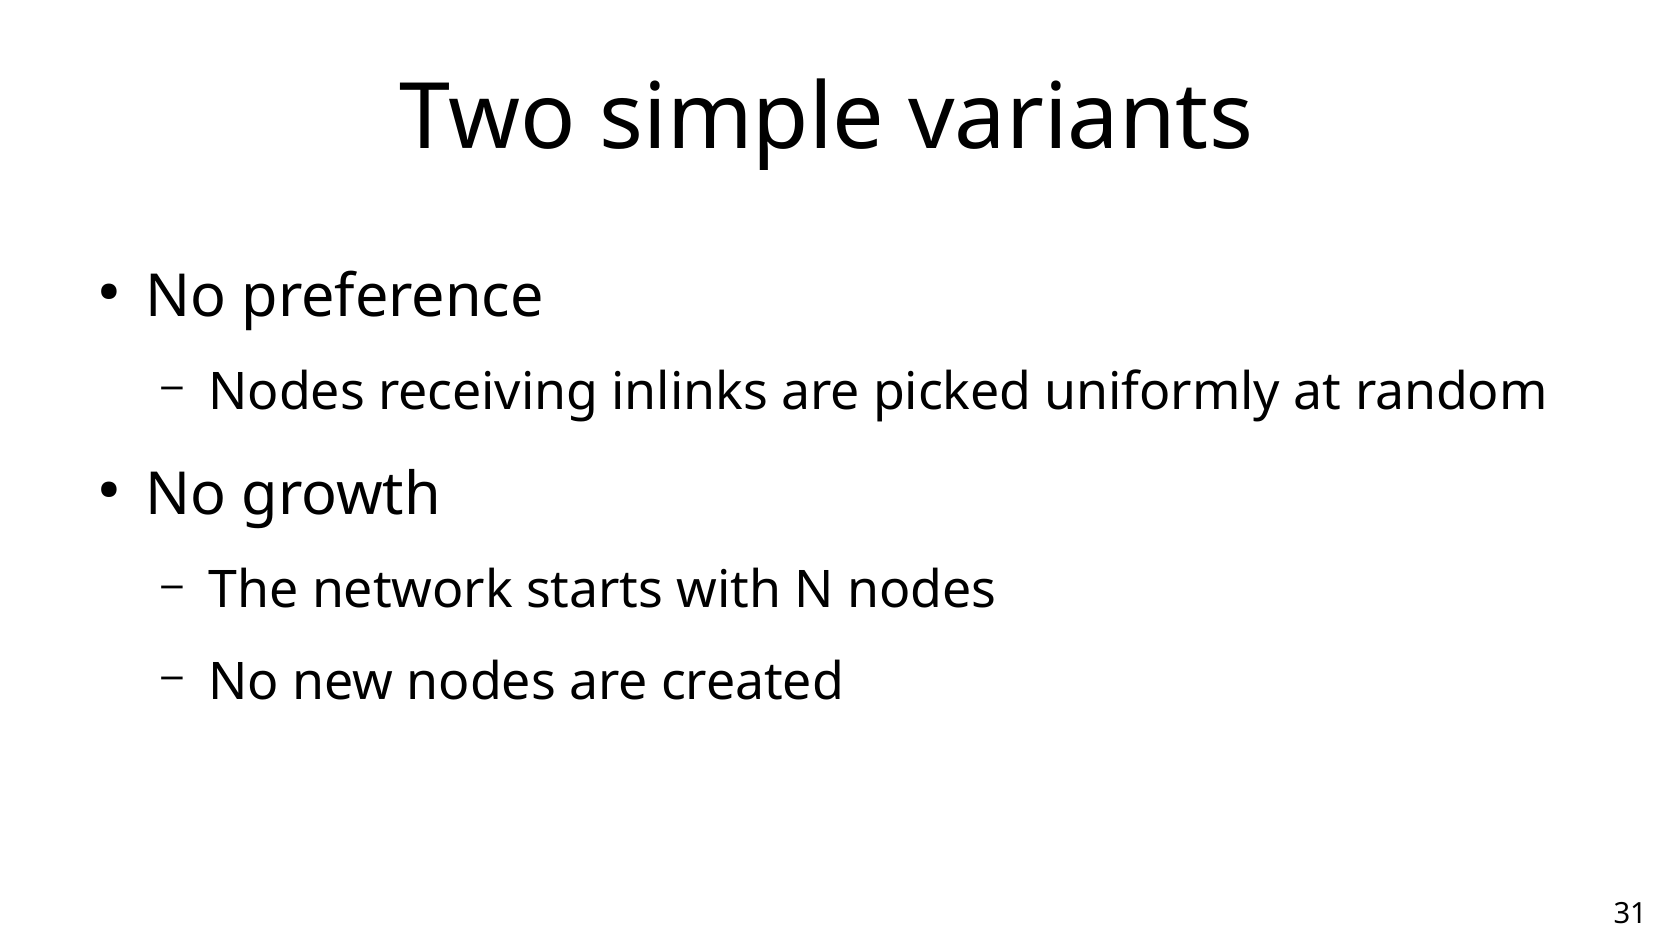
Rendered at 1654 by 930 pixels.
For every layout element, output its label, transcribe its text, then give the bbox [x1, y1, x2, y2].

list No preference Nodes receiving inlinks are picked uniformly at random No growth The network starts with N nodes No new nodes are created [82, 252, 1571, 793]
title Two simple variants [82, 1, 1571, 225]
